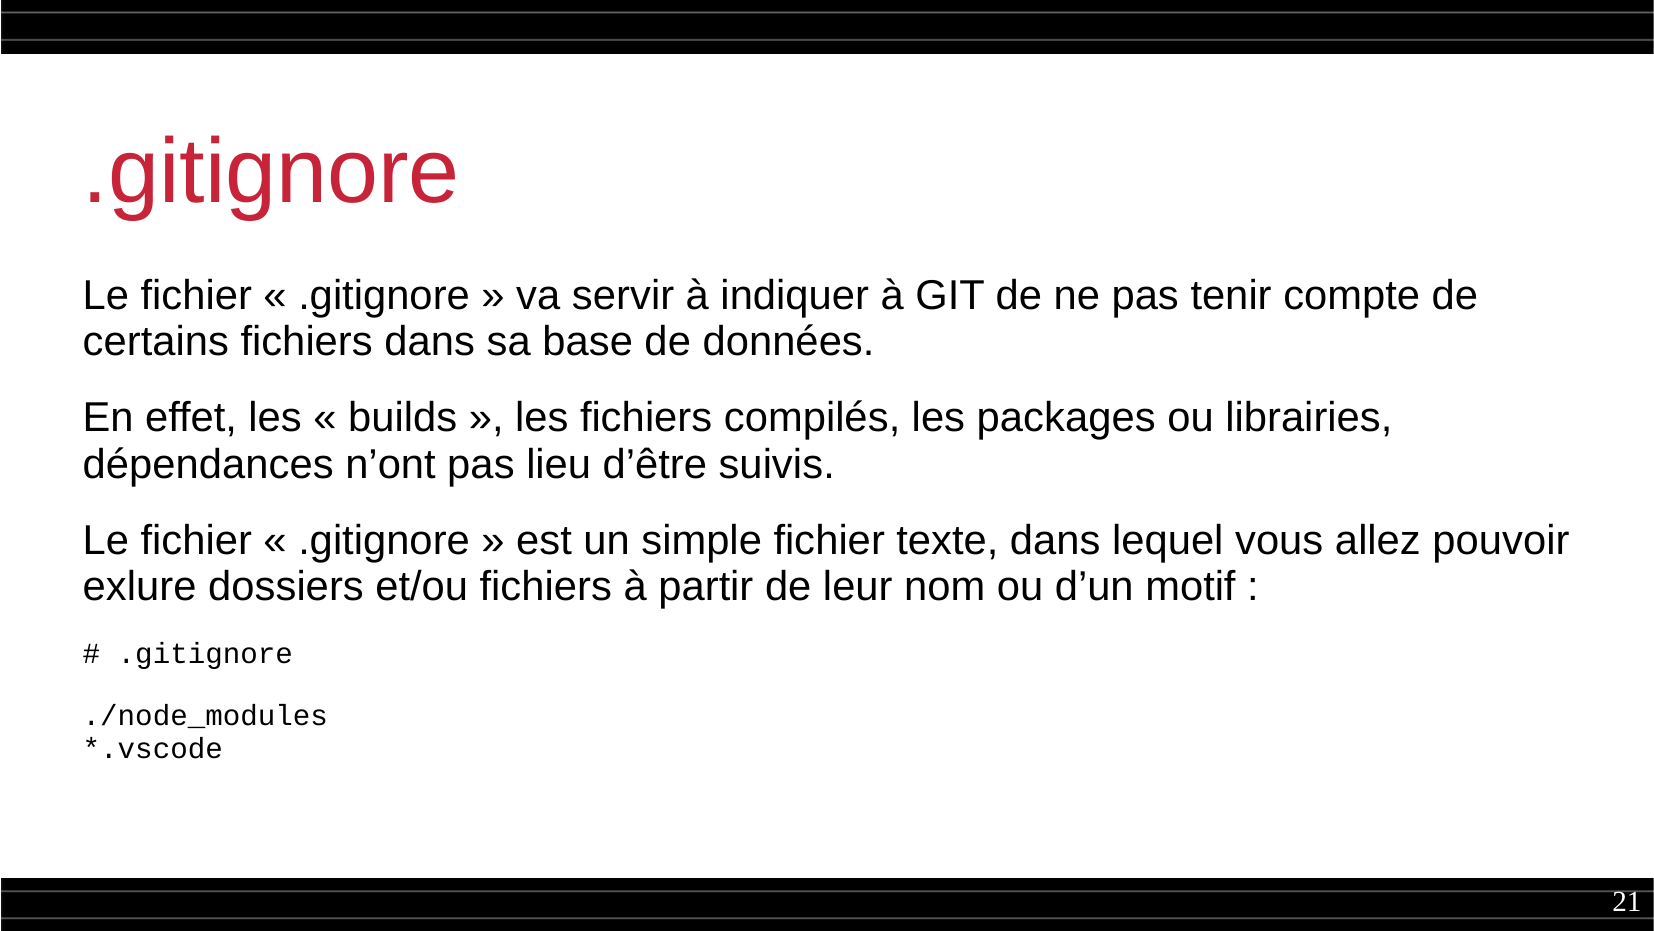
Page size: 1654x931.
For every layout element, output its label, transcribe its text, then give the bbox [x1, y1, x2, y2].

list Le fichier « .gitignore » va servir à indiquer à GIT de ne pas tenir compte de certains fichiers dans sa base de données. En effet, les « builds », les fichiers compilés, les packages ou librairies, dépendances n’ont pas lieu d’être suivis. Le fichier « .gitignore » est un simple fichier texte, dans lequel vous allez pouvoir exlure dossiers et/ou fichiers à partir de leur nom ou d’un motif : # .gitignore ./node_modules *.vscode [82, 271, 1571, 851]
picture [1, 878, 1654, 931]
title .gitignore [82, 92, 1571, 249]
picture [1, 0, 1654, 54]
